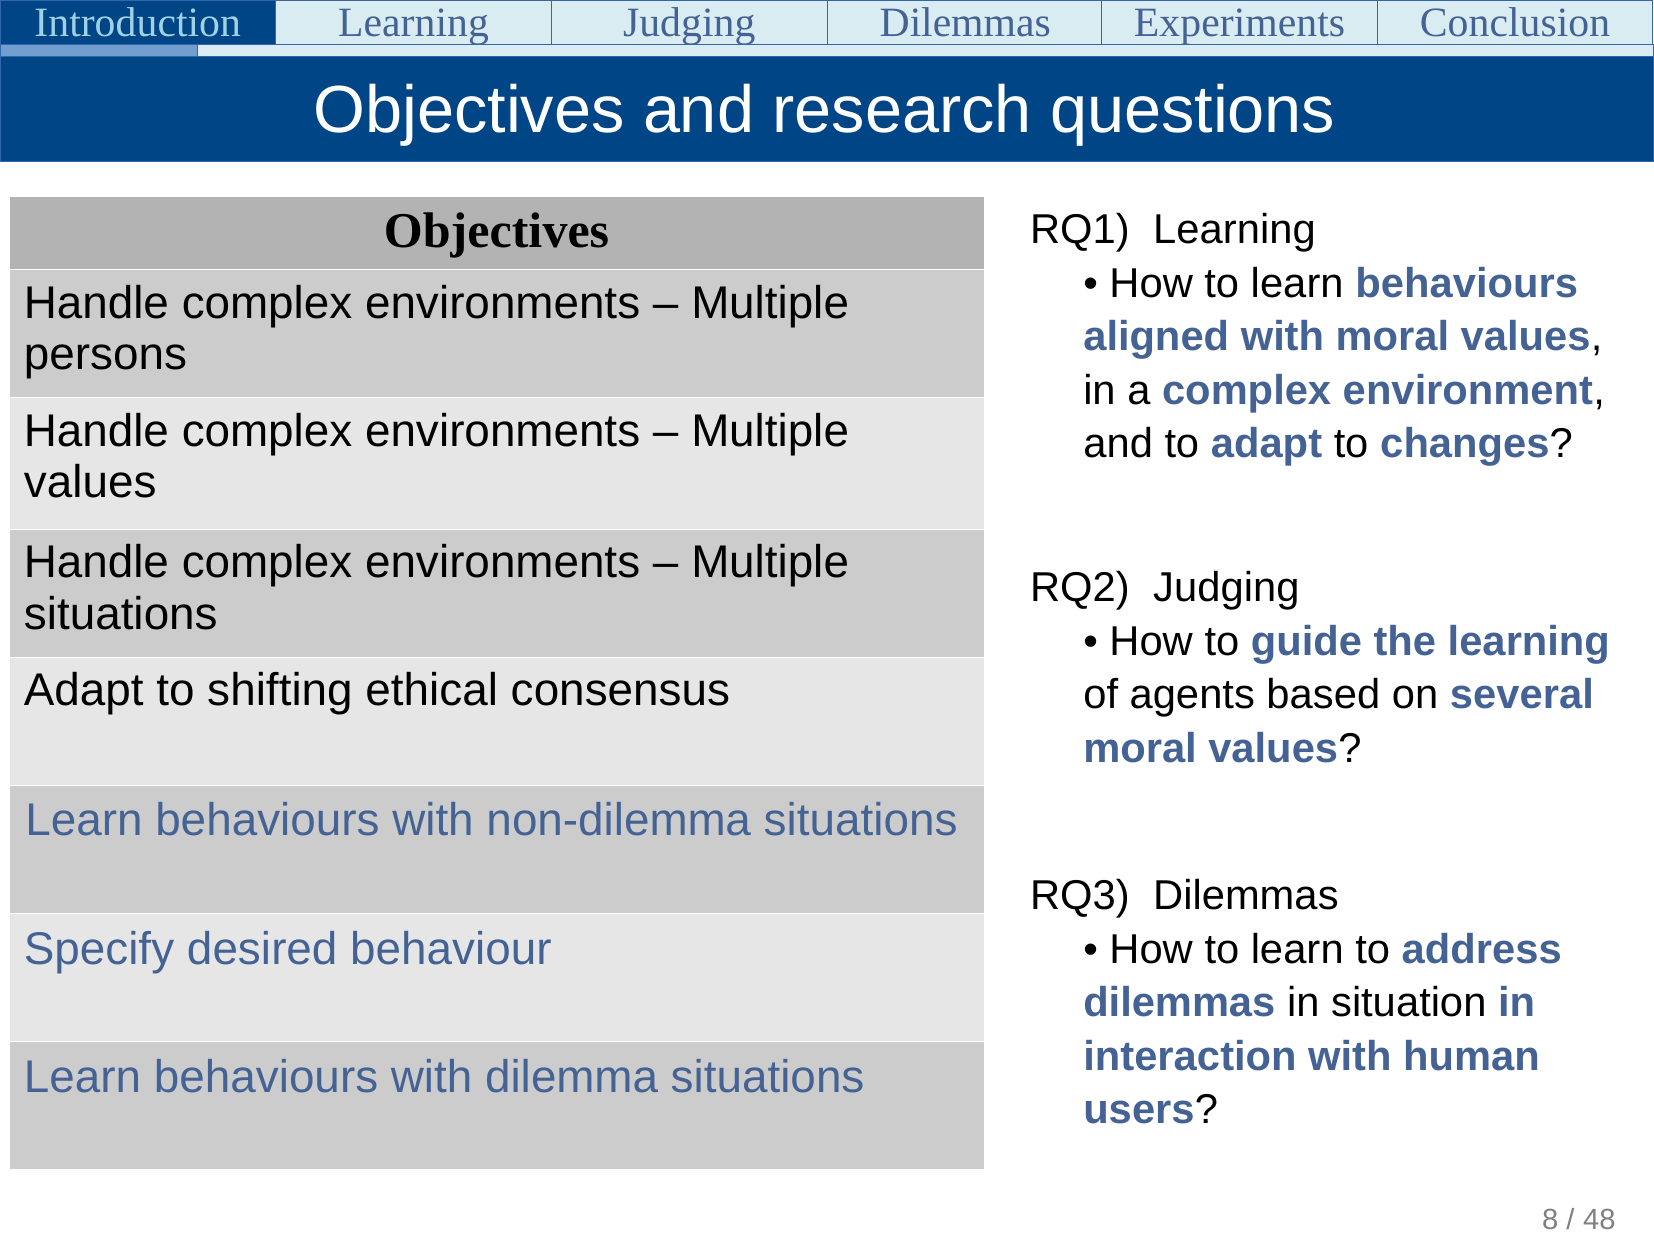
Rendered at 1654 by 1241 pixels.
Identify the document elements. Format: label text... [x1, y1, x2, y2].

text_box Learn behaviours with dilemma situations [9, 1044, 881, 1111]
title Objectives and research questions [0, 56, 1651, 162]
list Judging • How to guide the learning of agents based on several moral values? [1012, 404, 1613, 712]
text_box [0, 44, 198, 57]
table_cell [10, 1042, 984, 1169]
table_cell Handle complex environments – Multiple situations [10, 530, 984, 657]
list Learning • How to learn behaviours aligned with moral values, in a complex environment, and to adapt to changes? [1012, 199, 1613, 404]
table_cell Adapt to shifting ethical consensus [10, 658, 984, 785]
table_cell Handle complex environments – Multiple persons [10, 270, 984, 397]
table_cell Handle complex environments – Multiple values [10, 398, 984, 529]
table_cell [10, 786, 984, 913]
table_cell [10, 914, 984, 1041]
list Dilemmas • How to learn to address dilemmas in situation in interaction with human users? [1012, 712, 1613, 1163]
text_box Learn behaviours with non-dilemma situations [10, 786, 974, 853]
table_header Objectives [10, 197, 984, 269]
text_box Specify desired behaviour [9, 915, 567, 982]
